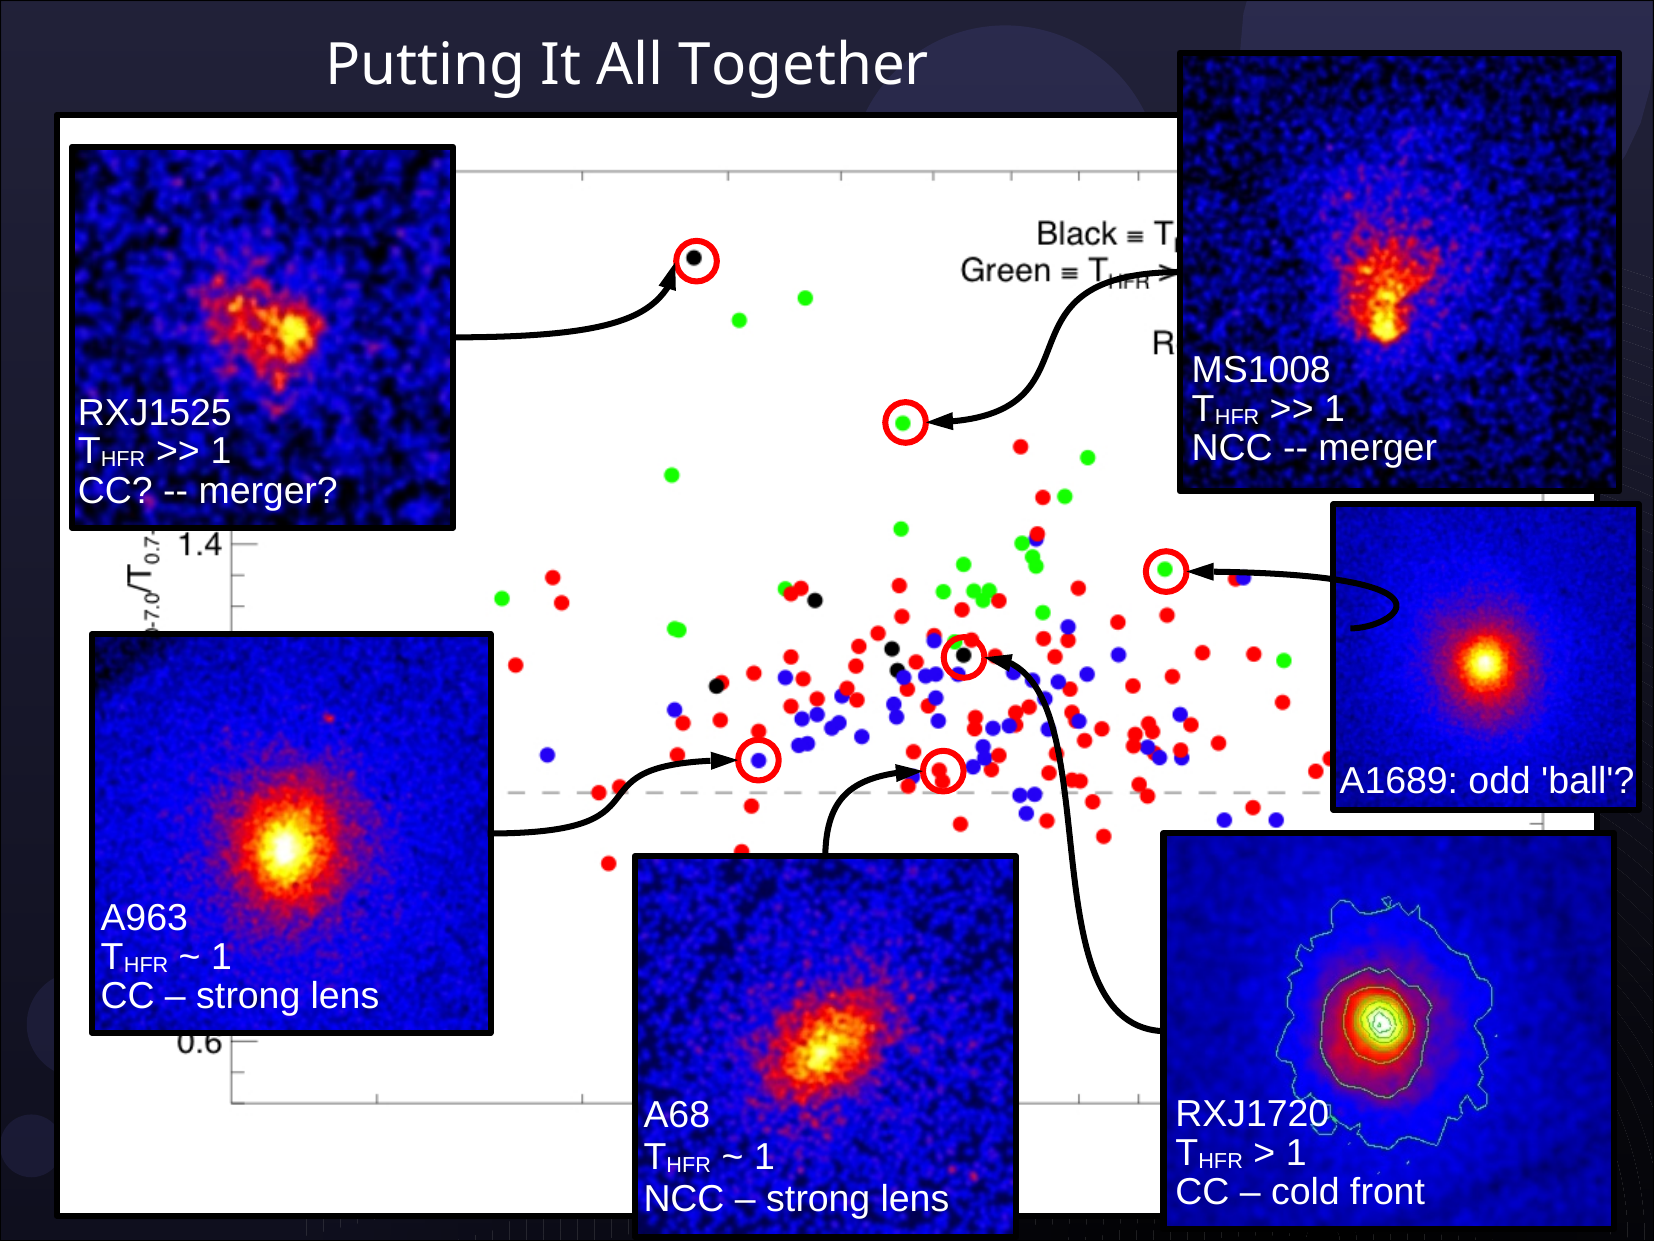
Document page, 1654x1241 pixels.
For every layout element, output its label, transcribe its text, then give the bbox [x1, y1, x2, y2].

picture [927, 754, 960, 788]
picture [59, 117, 1595, 1213]
picture [947, 641, 981, 674]
text_box A68 THFR ~ 1 NCC – strong lens [643, 1093, 1019, 1233]
text_box RXJ1525 THFR >> 1 CC? -- merger? [63, 386, 457, 531]
text_box A963 THFR ~ 1 CC – strong lens [100, 899, 476, 1032]
picture [1336, 507, 1636, 807]
text_box Putting It All Together [304, 15, 950, 102]
picture [1166, 835, 1611, 1227]
picture [889, 406, 922, 439]
picture [1182, 55, 1616, 489]
text_box RXJ1720 THFR > 1 CC – cold front [1160, 1088, 1554, 1233]
text_box A1689: odd 'ball'? [1339, 759, 1648, 803]
picture [637, 859, 1013, 1235]
picture [1149, 555, 1183, 588]
text_box MS1008 THFR >> 1 NCC -- merger [1176, 344, 1570, 489]
